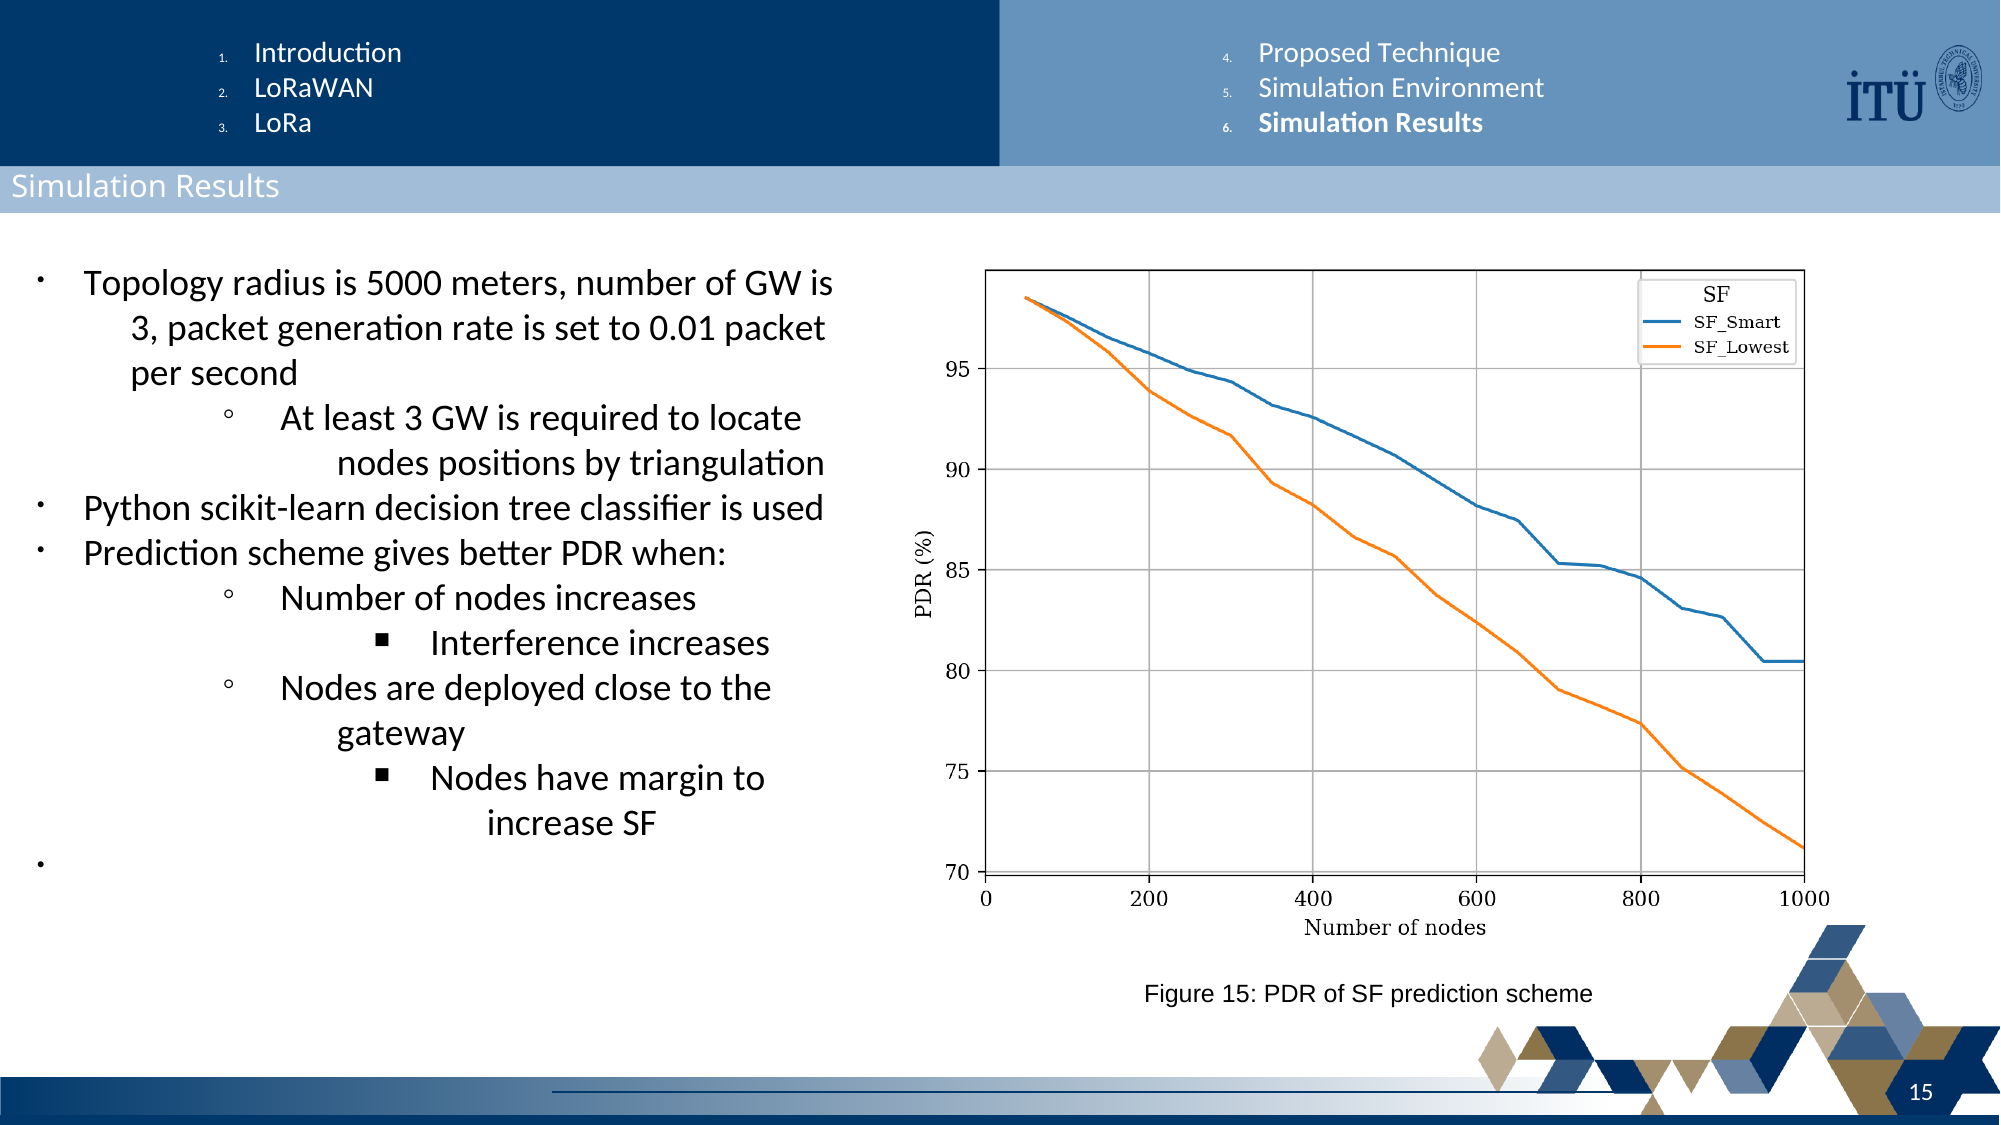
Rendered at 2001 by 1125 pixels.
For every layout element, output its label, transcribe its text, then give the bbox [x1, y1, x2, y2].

picture [892, 242, 1853, 963]
list Simulation Results [11, 162, 1992, 212]
text_box Introduction LoRaWAN LoRa [11, 25, 901, 133]
text_box Proposed Technique Simulation Environment Simulation Results [1015, 25, 1842, 133]
text_box Topology radius is 5000 meters, number of GW is 3, packet generation rate is set to 0.01 packet per second At least 3 GW is required to locate nodes positions by triangulation Python scikit-learn decision tree classifier is used Prediction scheme gives better PDR when: Number of nodes increases Interference increases Nodes are deployed close to the gateway Nodes have margin to increase SF [21, 250, 881, 993]
text_box Figure 15: PDR of SF prediction scheme [898, 962, 1840, 1020]
slide_number 15 [1880, 1059, 1962, 1122]
